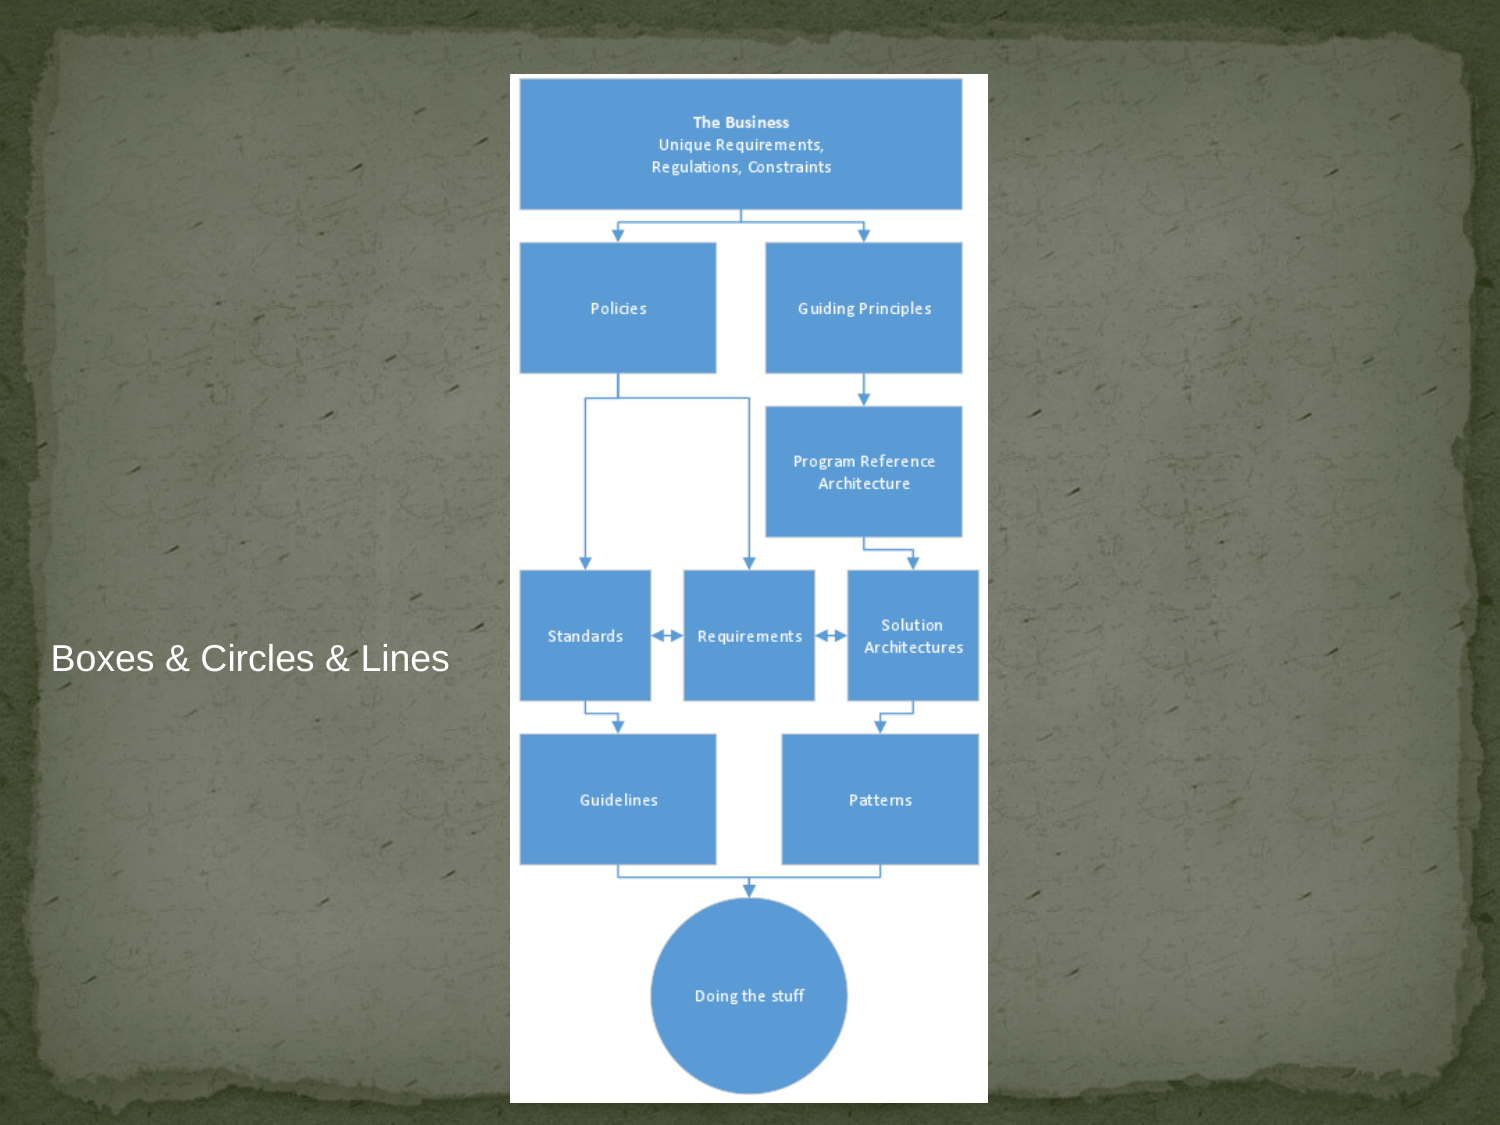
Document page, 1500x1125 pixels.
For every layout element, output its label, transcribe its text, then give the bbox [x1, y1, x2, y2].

text_box Boxes & Circles & Lines [35, 630, 486, 691]
picture [0, 0, 1500, 1125]
